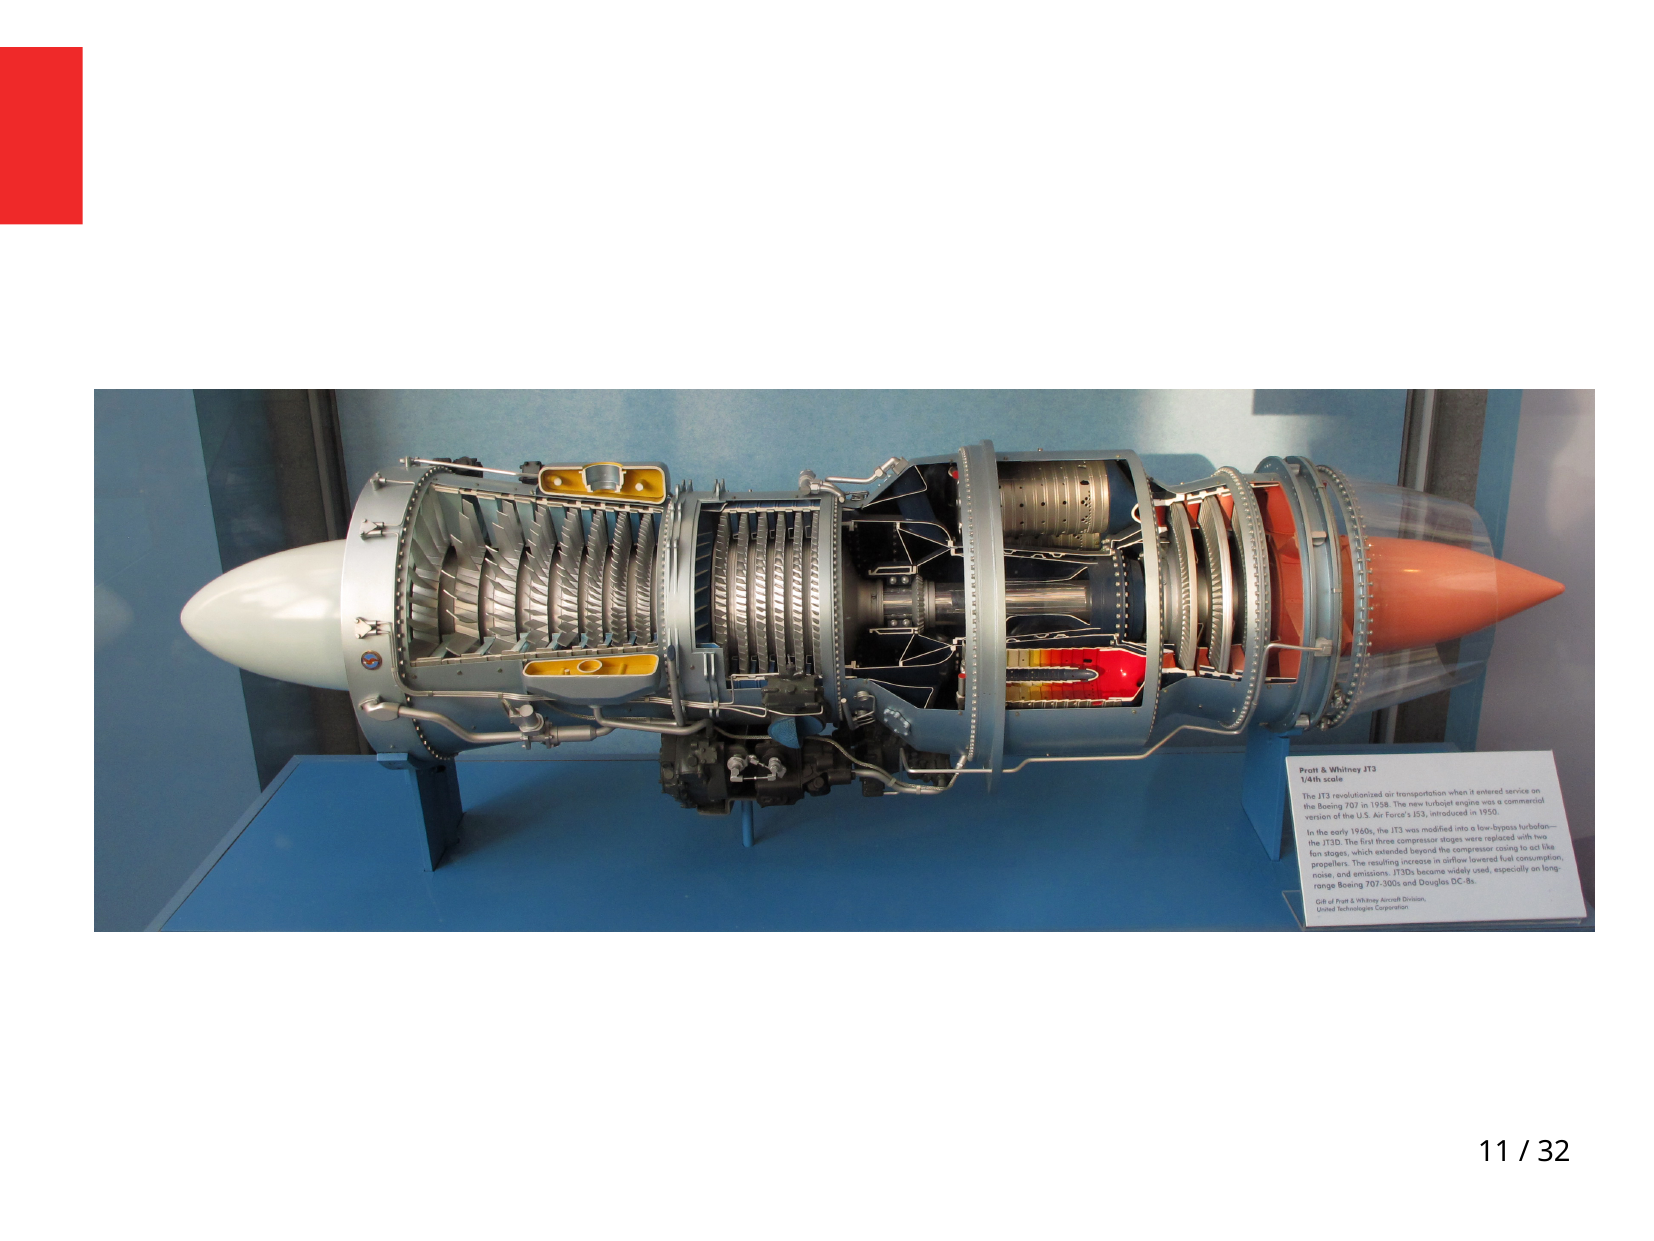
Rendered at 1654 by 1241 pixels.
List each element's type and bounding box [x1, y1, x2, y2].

picture [94, 389, 1595, 932]
